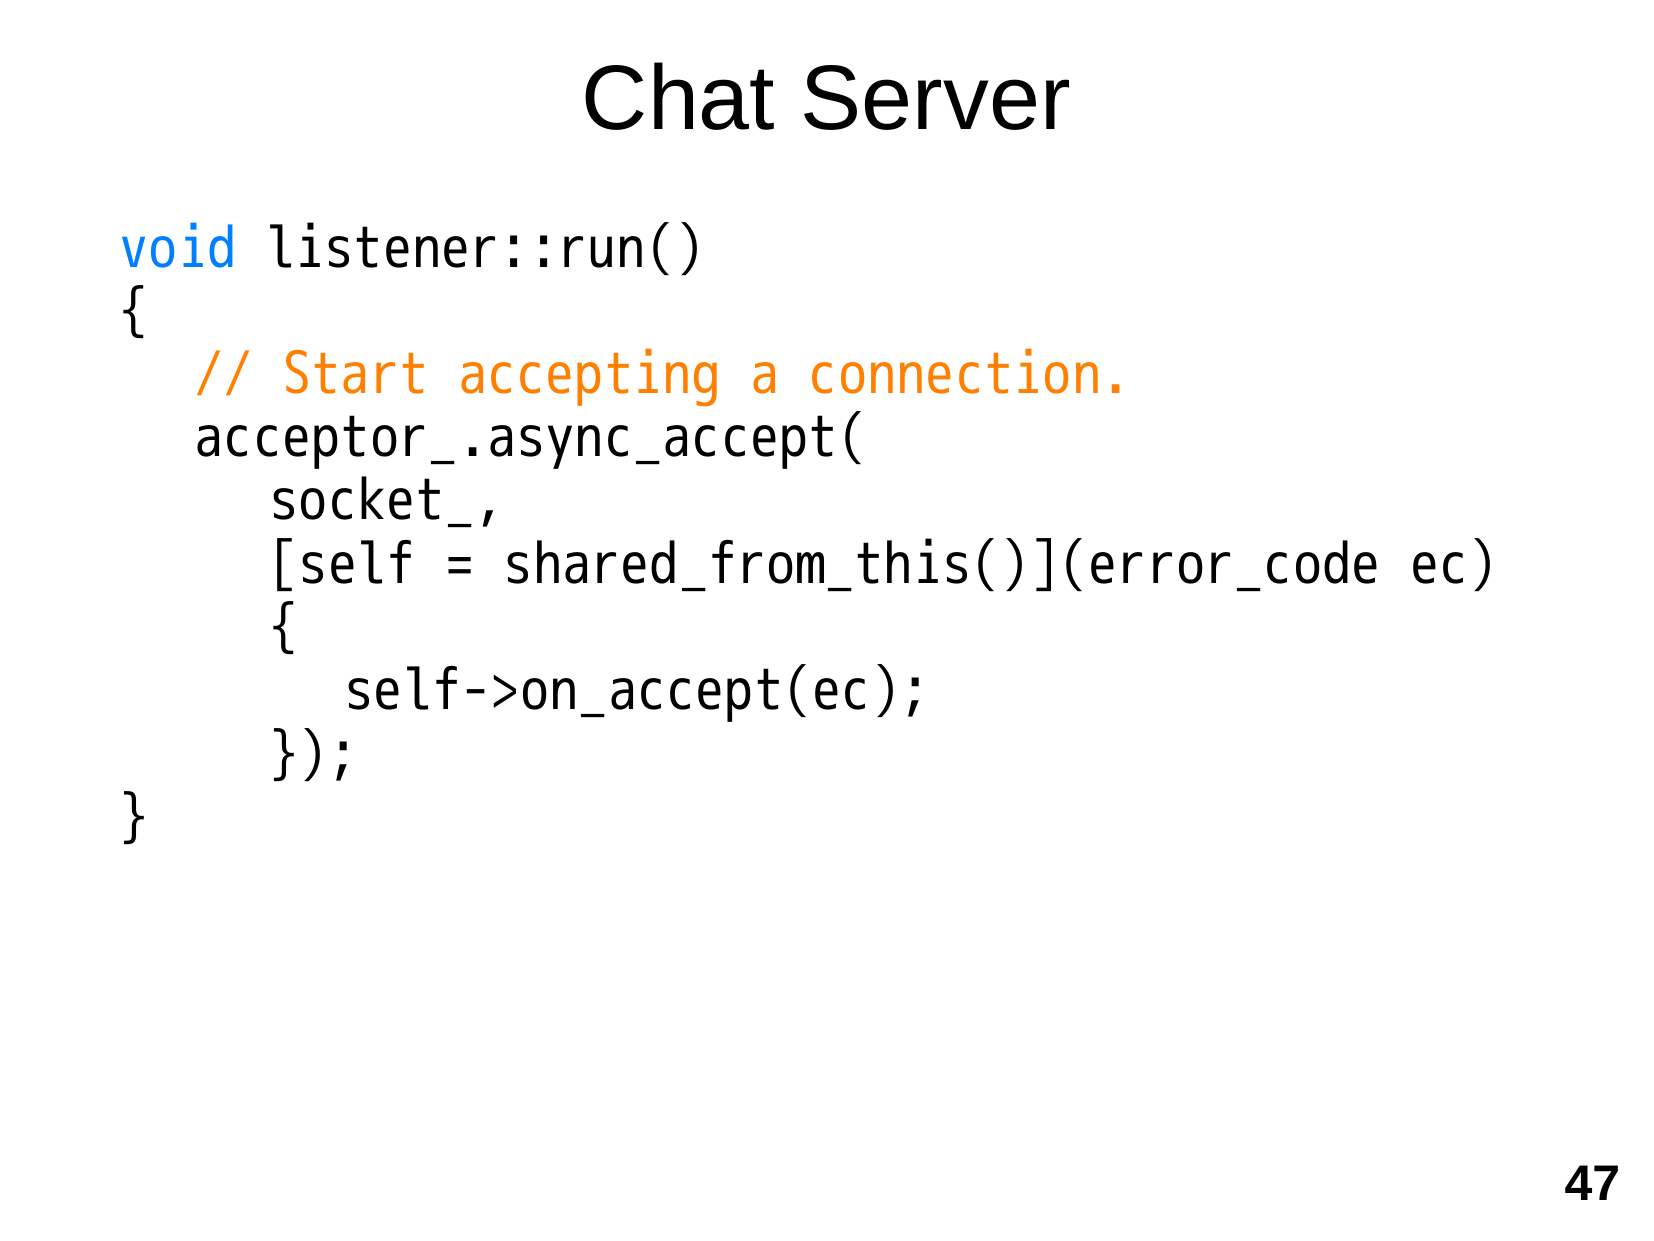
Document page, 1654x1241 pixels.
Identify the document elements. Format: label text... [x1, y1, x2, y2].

text_box void listener::run() { // Start accepting a connection. acceptor_.async_accept( socket_, [self = shared_from_this()](error_code ec) { self->on_accept(ec); }); } [104, 210, 1575, 948]
title Chat Server [82, 15, 1571, 181]
